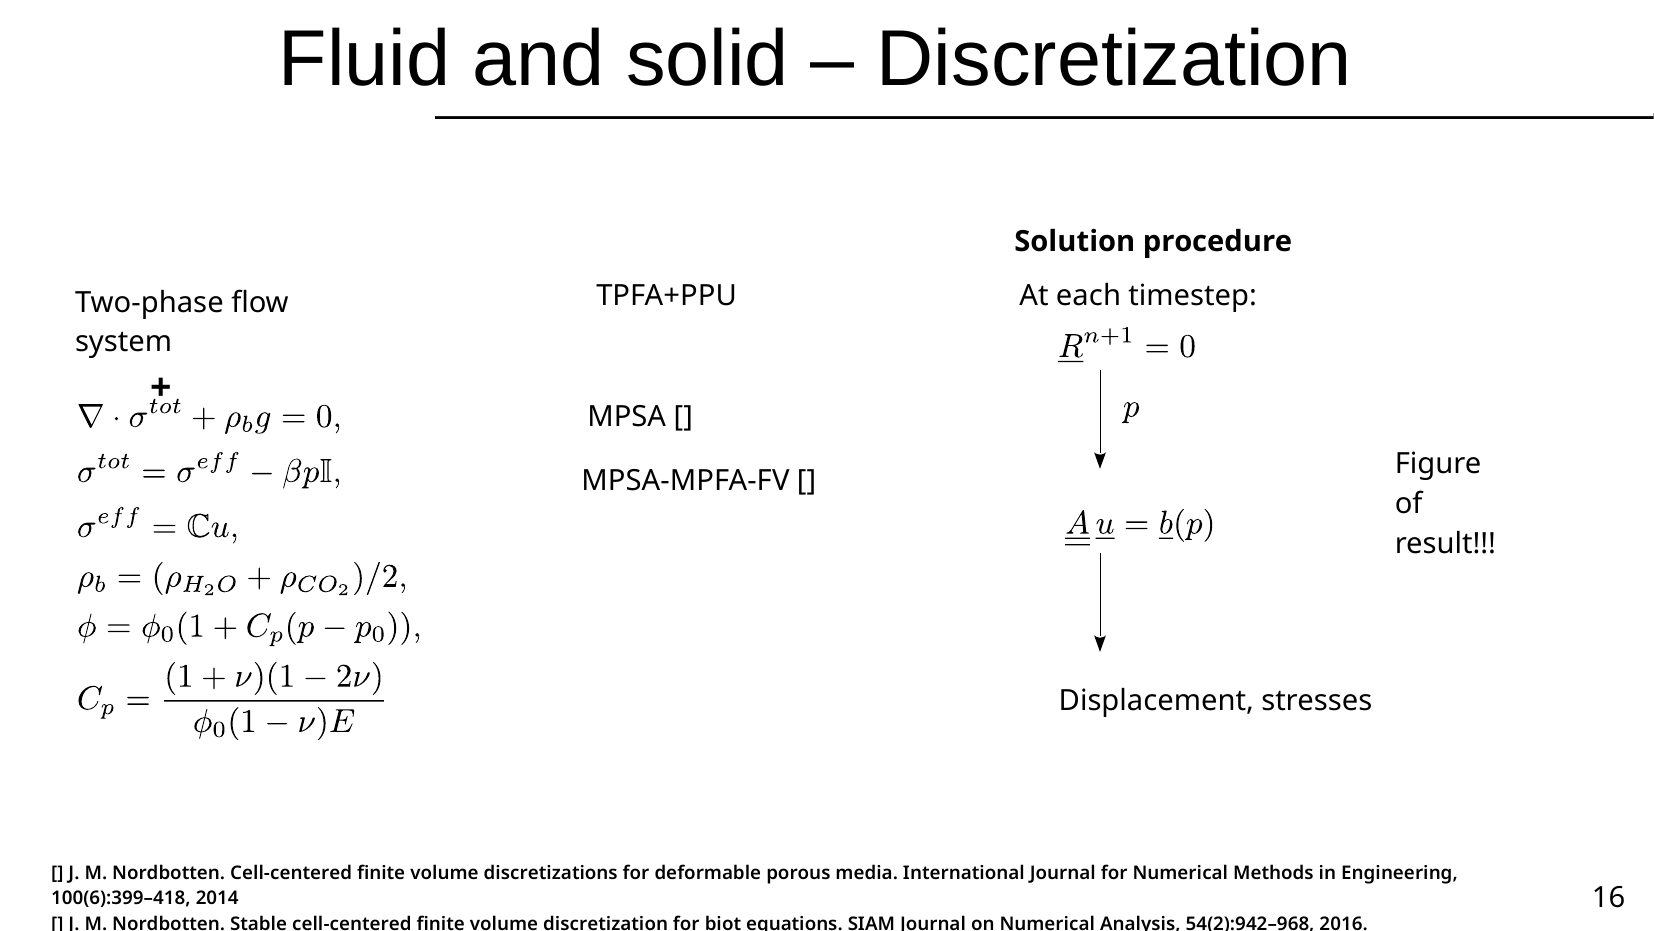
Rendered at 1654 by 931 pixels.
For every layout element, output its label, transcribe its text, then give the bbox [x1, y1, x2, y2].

text_box At each timestep: [1004, 272, 1312, 330]
text_box [] J. M. Nordbotten. Cell-centered finite volume discretizations for deformable porous media. International Journal for Numerical Methods in Engineering, 100(6):399–418, 2014 [] J. M. Nordbotten. Stable cell-centered finite volume discretization for biot equations. SIAM Journal on Numerical Analysis, 54(2):942–968, 2016. [51, 859, 1477, 931]
picture [1057, 330, 1195, 363]
title Fluid and solid – Discretization [0, 0, 1654, 117]
picture [76, 397, 421, 742]
text_box MPSA [] [572, 387, 874, 441]
text_box TPFA+PPU [581, 266, 816, 329]
picture [1120, 400, 1141, 425]
text_box Solution procedure [999, 212, 1356, 272]
text_box Figure of result!!! [1380, 435, 1531, 556]
text_box Displacement, stresses [1043, 671, 1409, 735]
text_box Two-phase flow system + [60, 273, 399, 377]
text_box MPSA-MPFA-FV [] [566, 452, 921, 558]
picture [1065, 508, 1213, 546]
